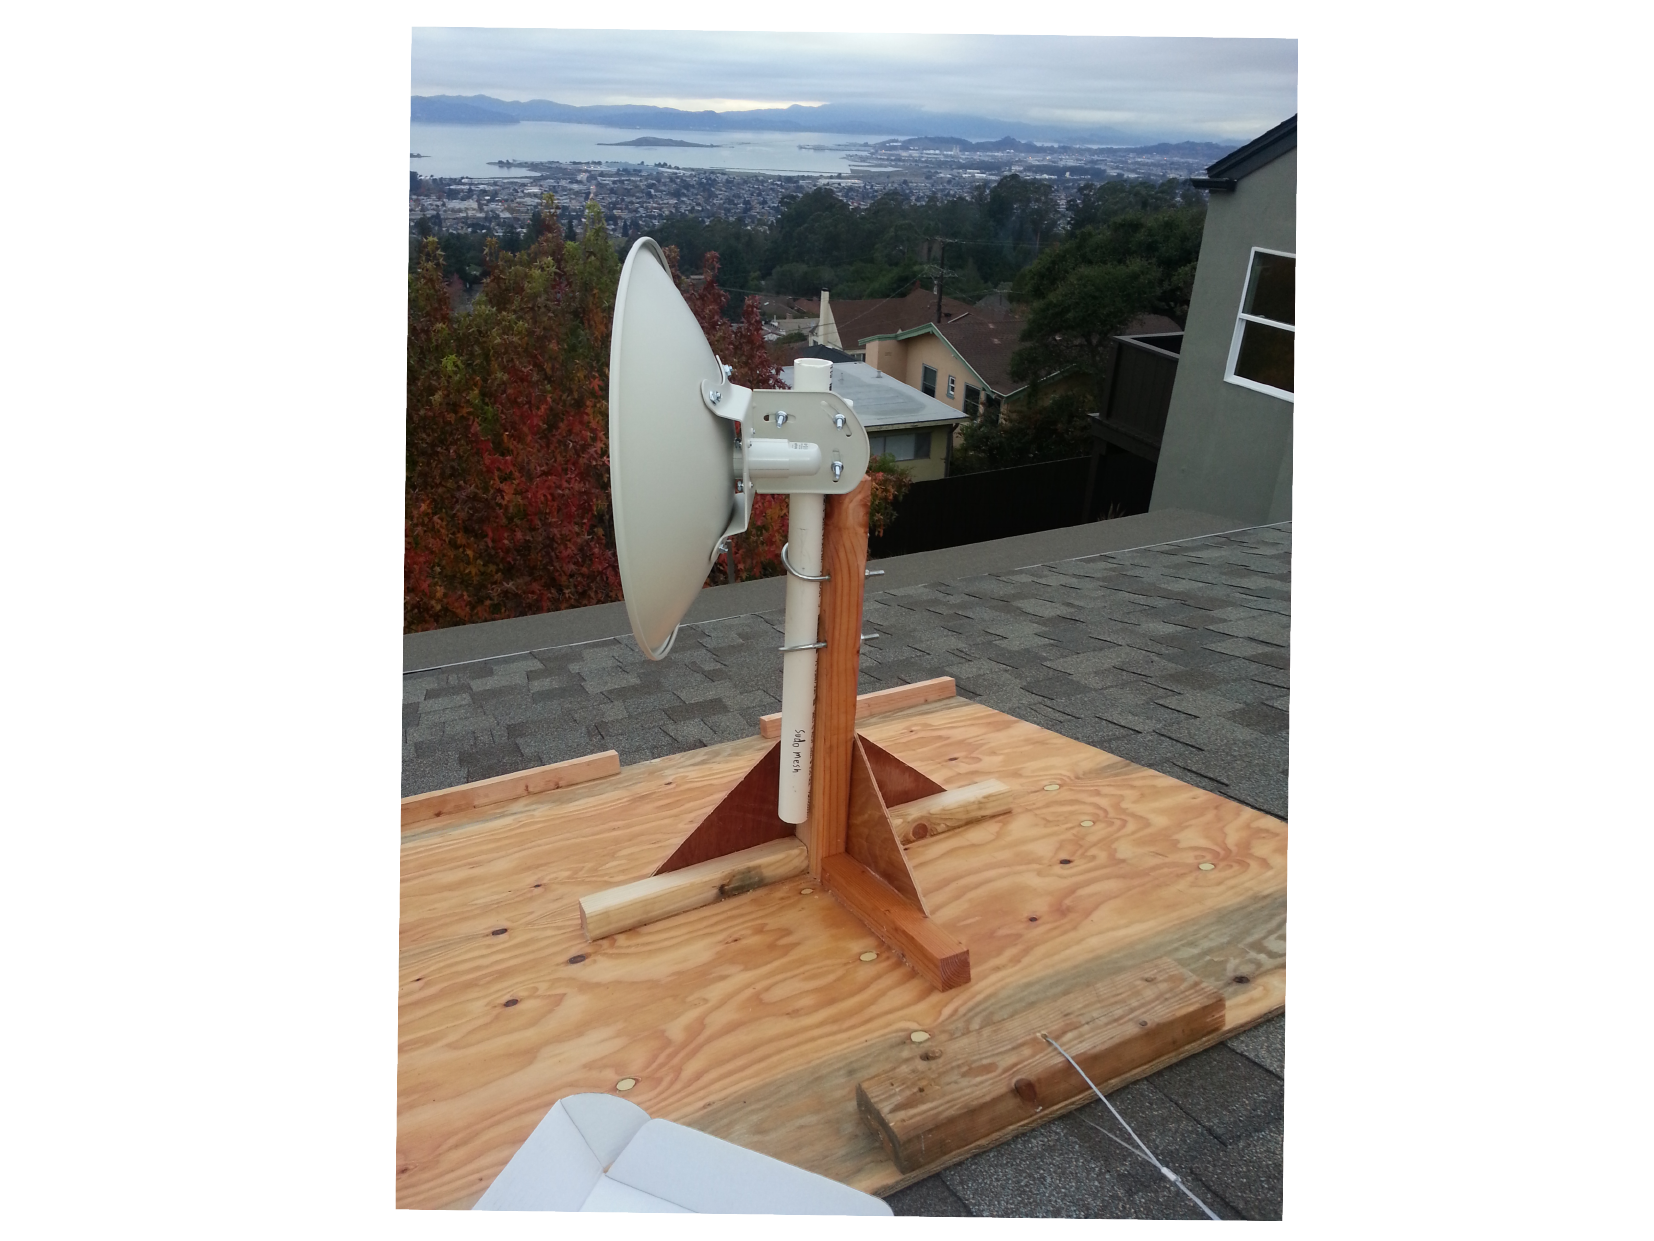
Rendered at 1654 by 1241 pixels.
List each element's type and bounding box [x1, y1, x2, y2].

picture [395, 26, 1298, 1221]
